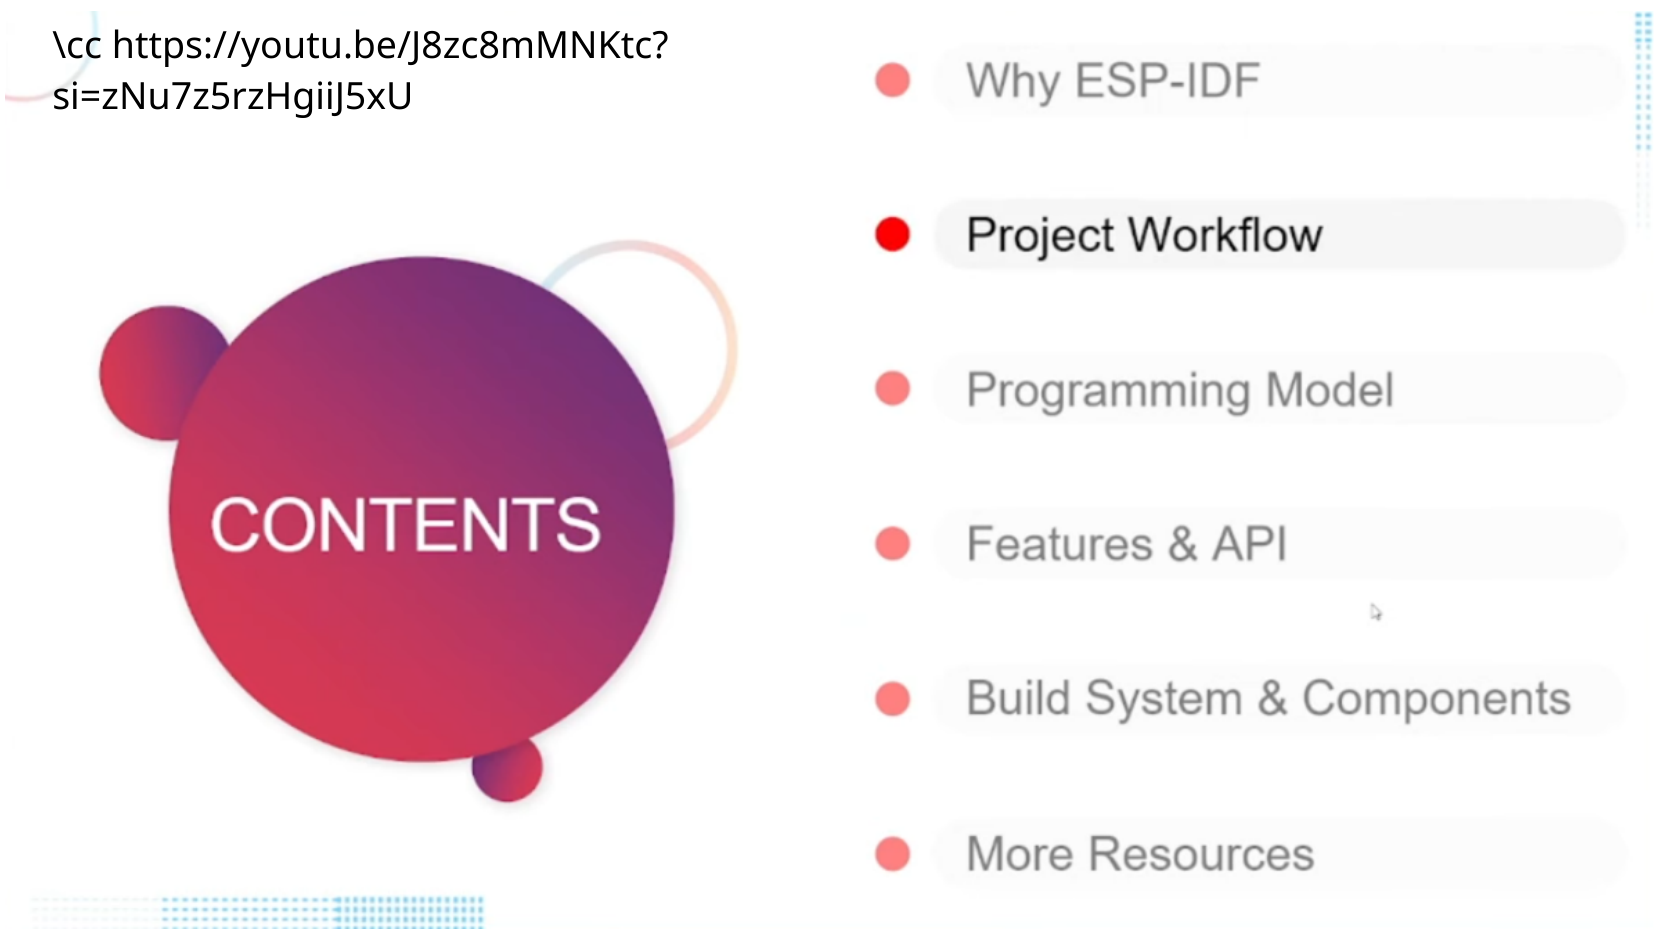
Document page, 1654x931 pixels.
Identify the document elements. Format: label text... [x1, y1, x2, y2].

picture [5, 11, 1654, 929]
text_box \cc https://youtu.be/J8zc8mMNKtc?si=zNu7z5rzHgiiJ5xU [37, 11, 826, 165]
